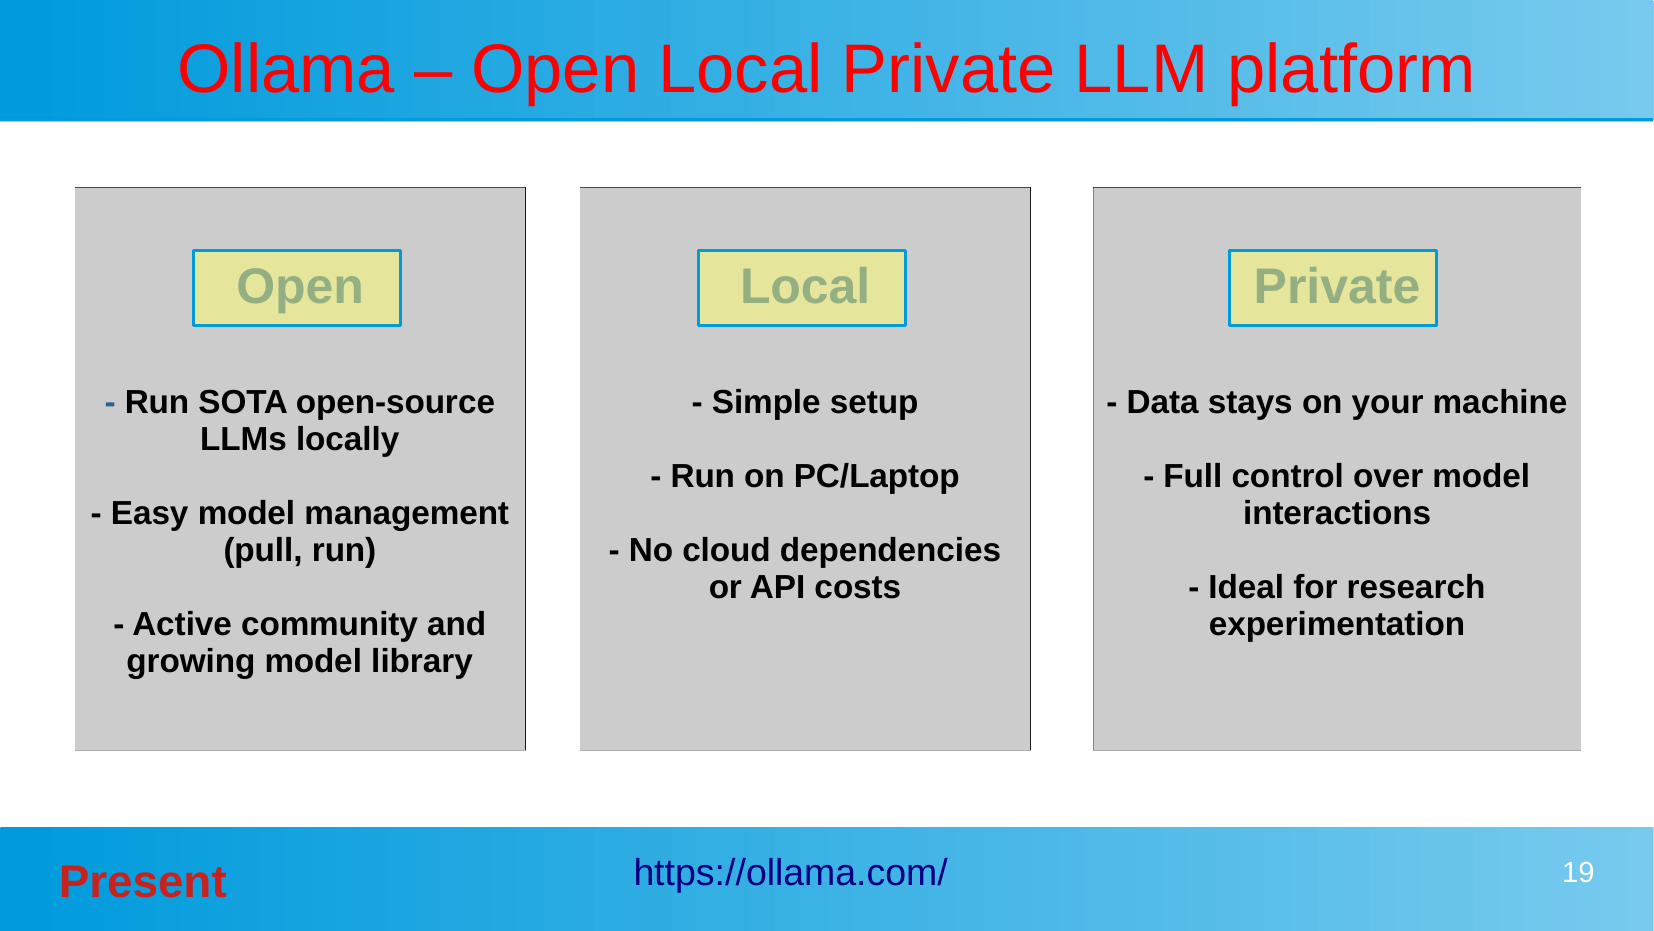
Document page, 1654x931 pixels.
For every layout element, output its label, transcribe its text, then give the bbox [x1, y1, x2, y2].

text_box [193, 250, 401, 326]
text_box [698, 250, 906, 326]
title Open - Run SOTA open-source LLMs locally - Easy model management (pull, run) - Active community and growing model library [75, 187, 526, 751]
title Ollama – Open Local Private LLM platform [59, 29, 1595, 108]
title Local - Simple setup - Run on PC/Laptop - No cloud dependencies or API costs [580, 187, 1031, 751]
text_box https://ollama.com/ [618, 844, 1126, 901]
text_box [1229, 250, 1437, 326]
title Private - Data stays on your machine - Full control over model interactions - Ideal for research experimentation [1093, 187, 1581, 751]
